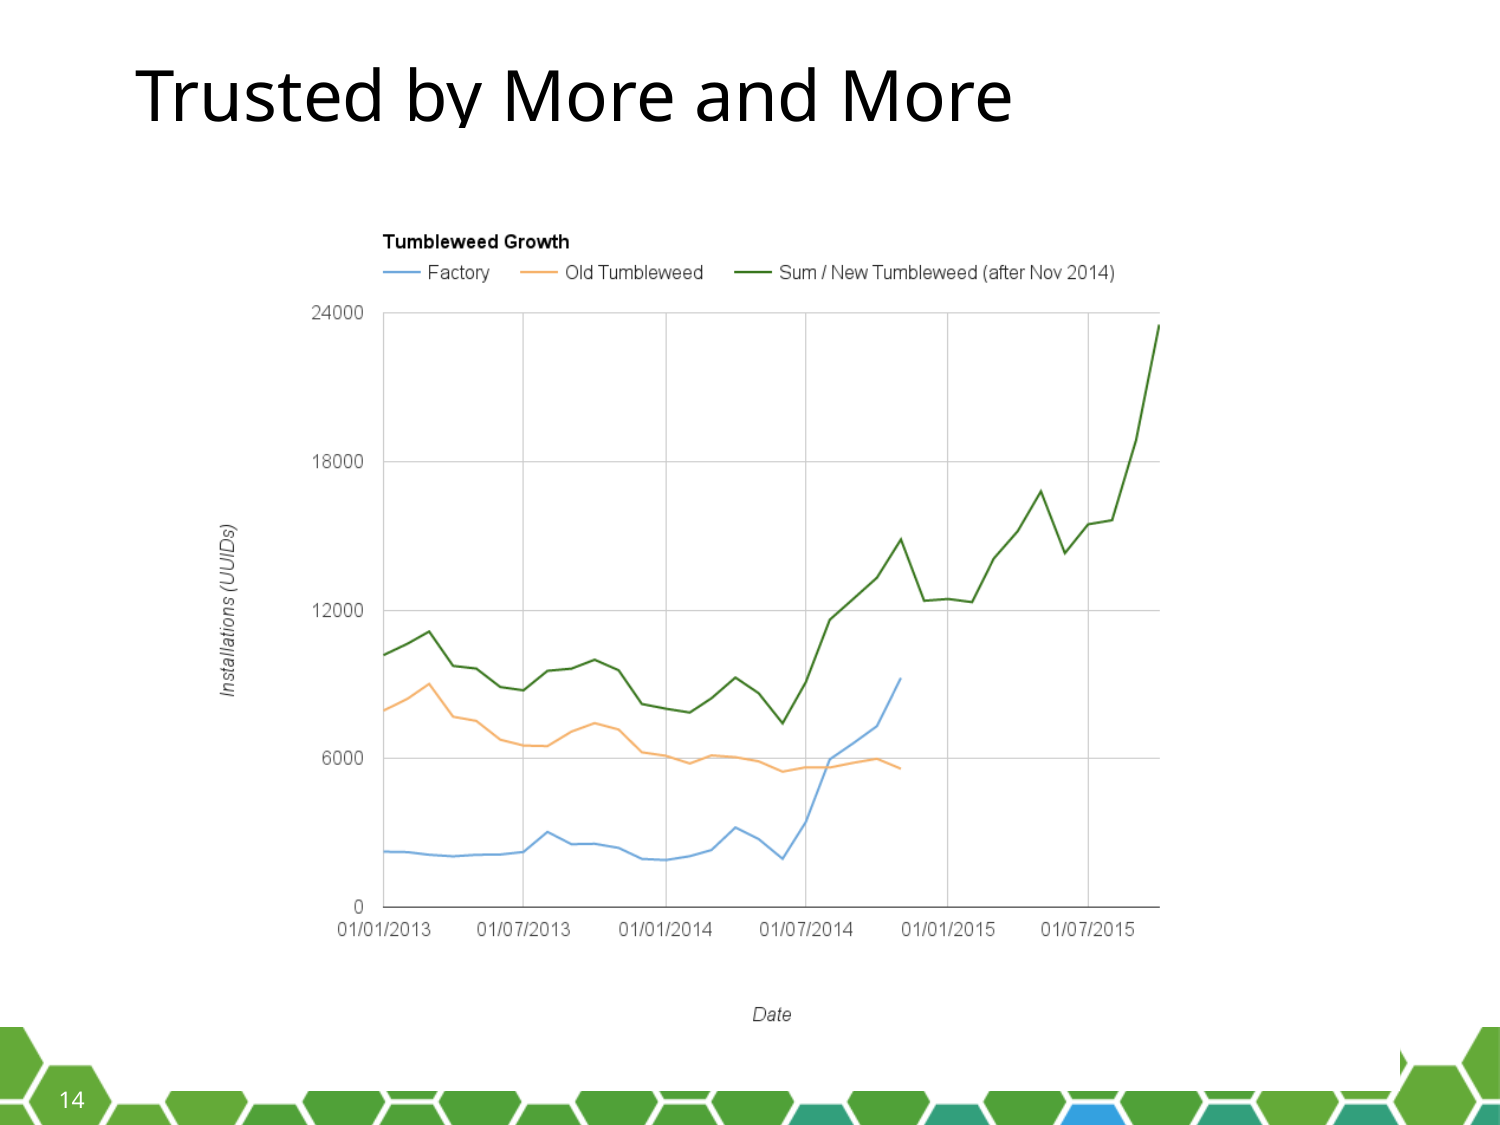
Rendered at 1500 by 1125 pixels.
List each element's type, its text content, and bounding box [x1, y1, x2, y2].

picture [0, 128, 1500, 1125]
title Trusted by More and More [135, 12, 1372, 175]
